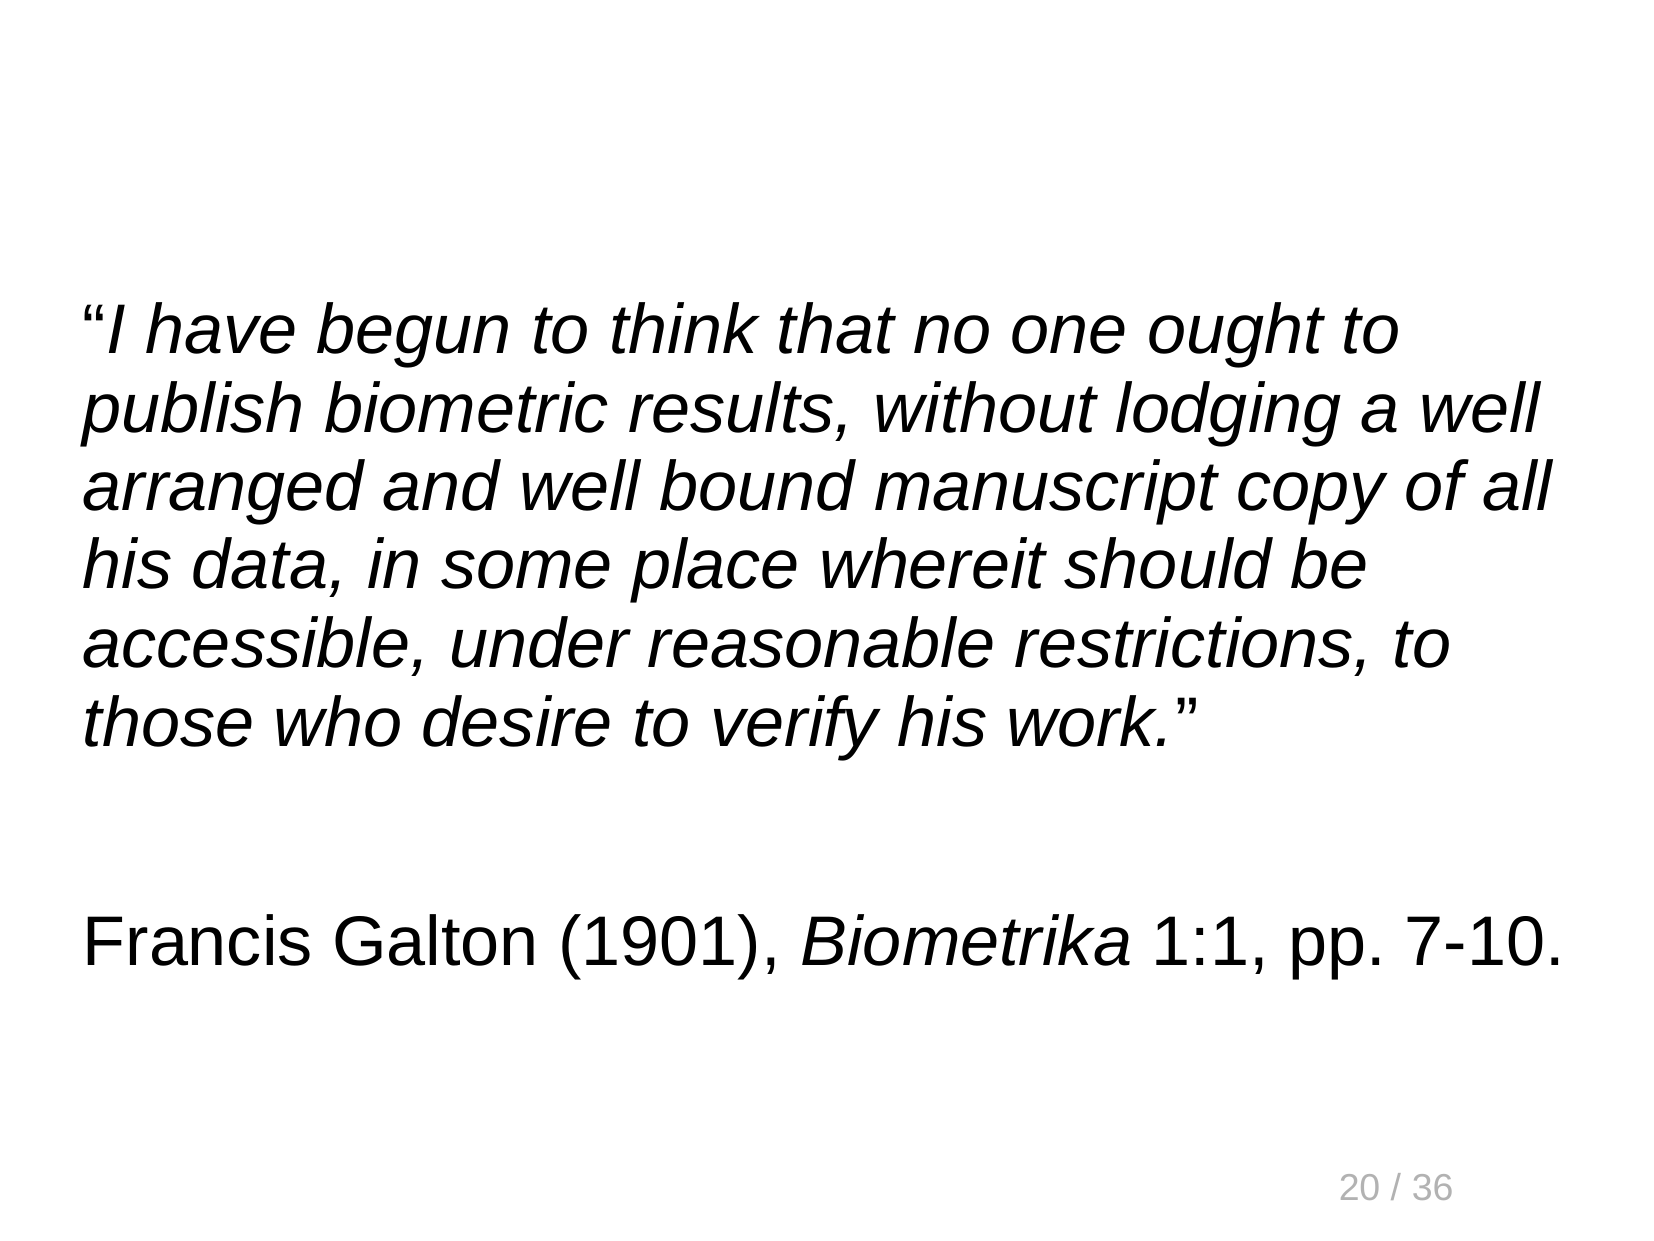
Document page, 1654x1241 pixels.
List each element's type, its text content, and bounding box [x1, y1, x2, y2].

list “I have begun to think that no one ought to publish biometric results, without lodging a well arranged and well bound manuscript copy of all his data, in some place whereit should be accessible, under reasonable restrictions, to those who desire to verify his work.” Francis Galton (1901), Biometrika 1:1, pp. 7-10. [82, 290, 1571, 1010]
text_box <number> / 36 [1324, 1159, 1654, 1235]
